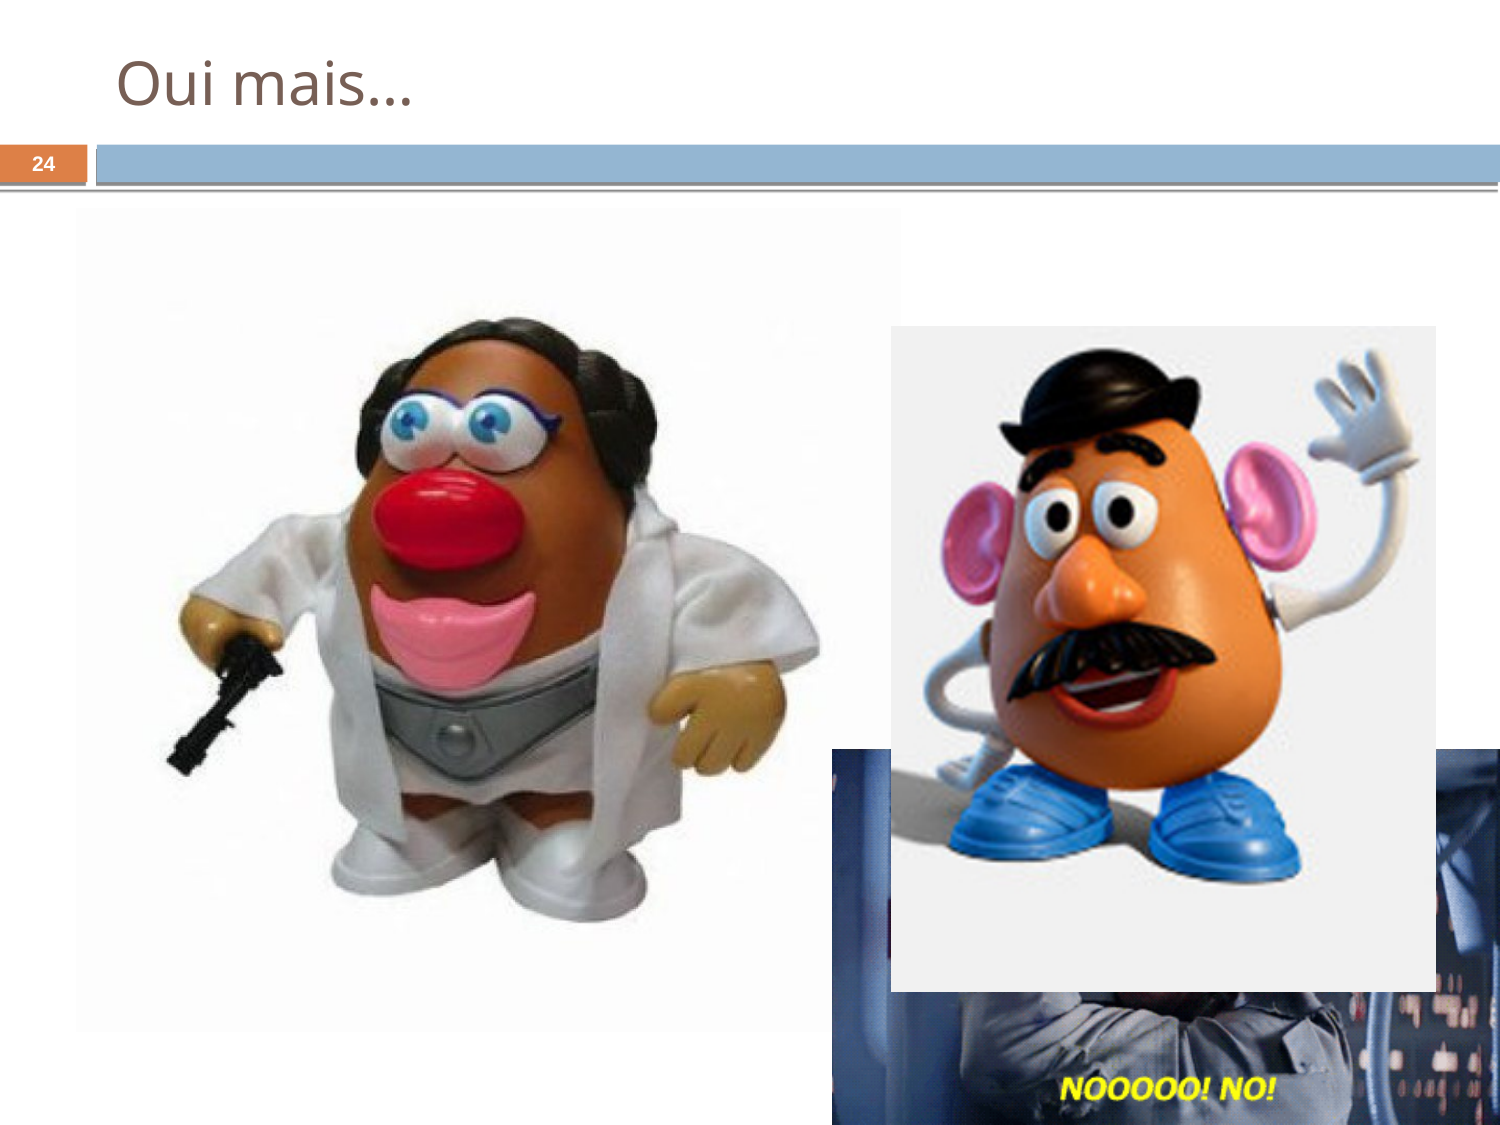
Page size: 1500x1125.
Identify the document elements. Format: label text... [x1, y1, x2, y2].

title Oui mais… [100, 37, 1438, 126]
slide_number <numéro> [0, 143, 88, 184]
picture [76, 208, 1500, 1125]
